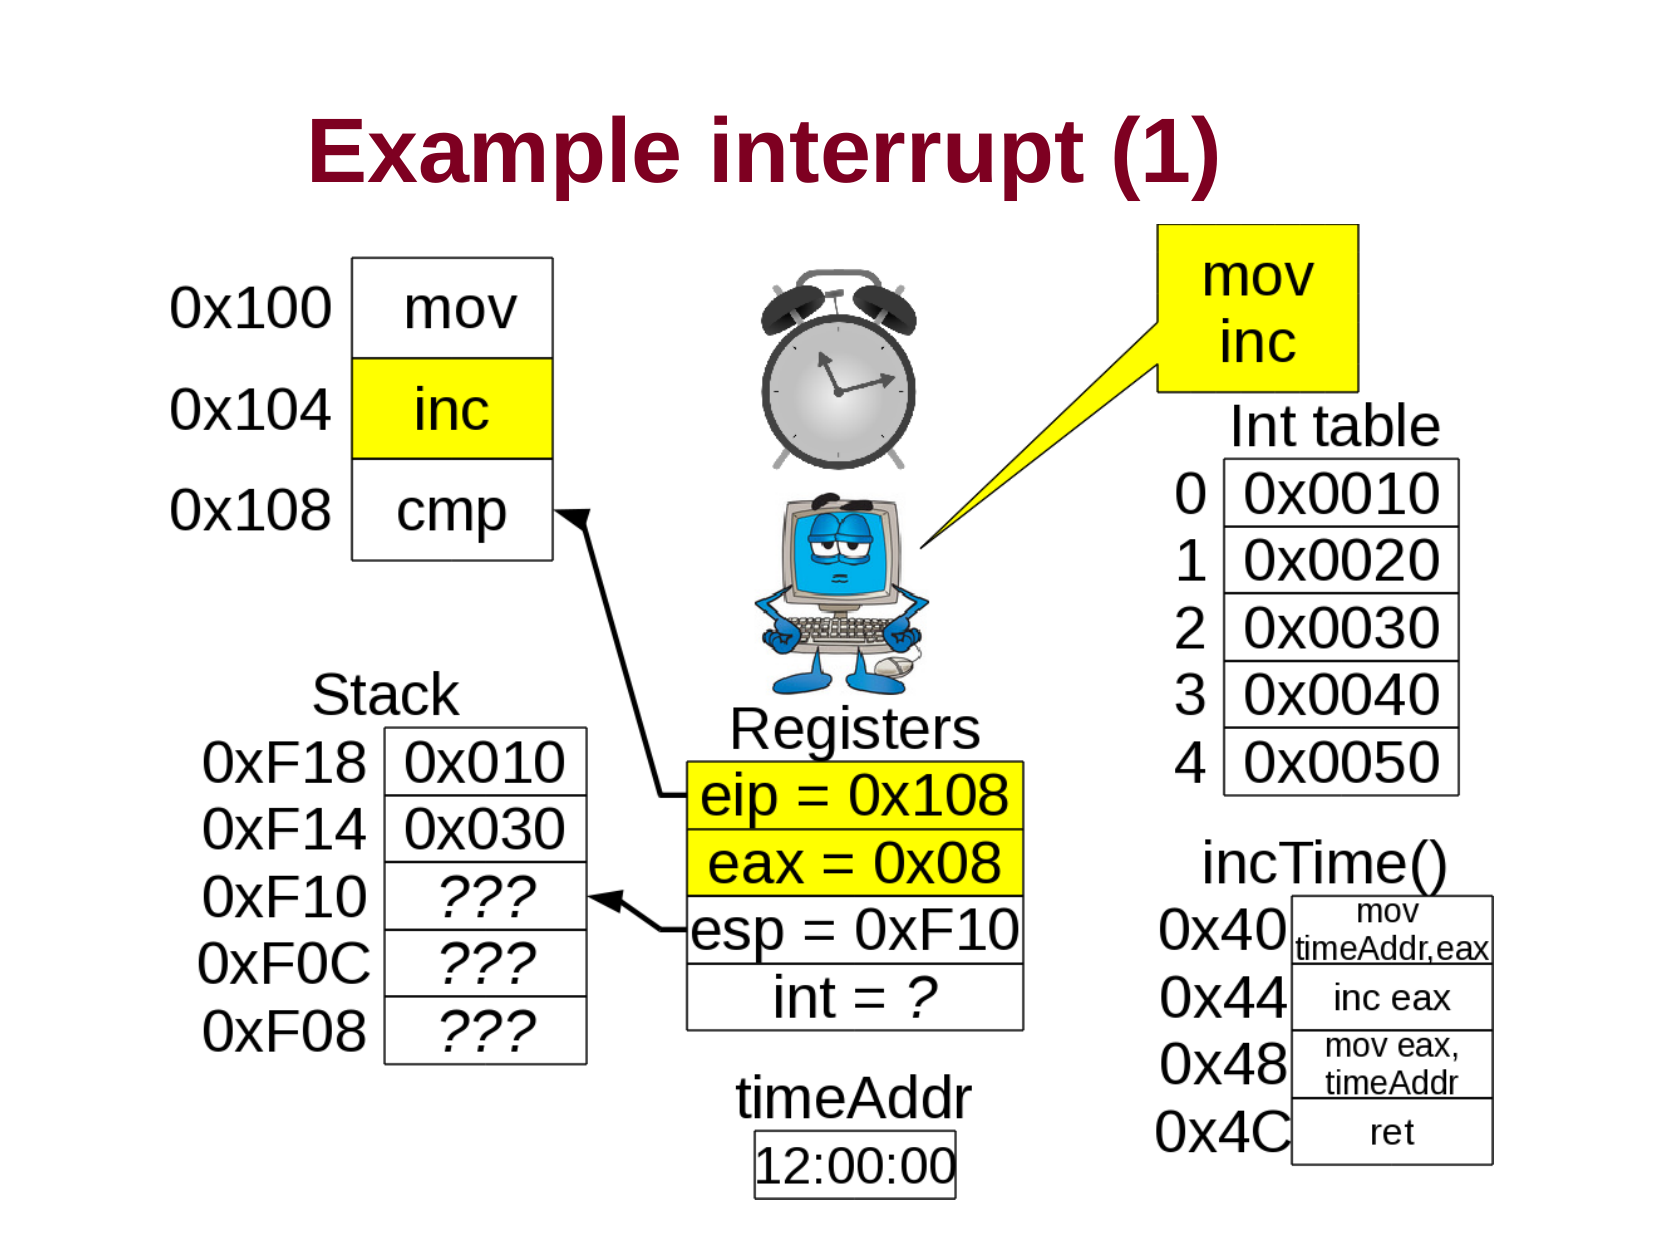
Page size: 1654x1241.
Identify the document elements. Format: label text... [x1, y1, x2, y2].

title Example interrupt (1) [118, 94, 1412, 207]
picture [0, 0, 1654, 1241]
